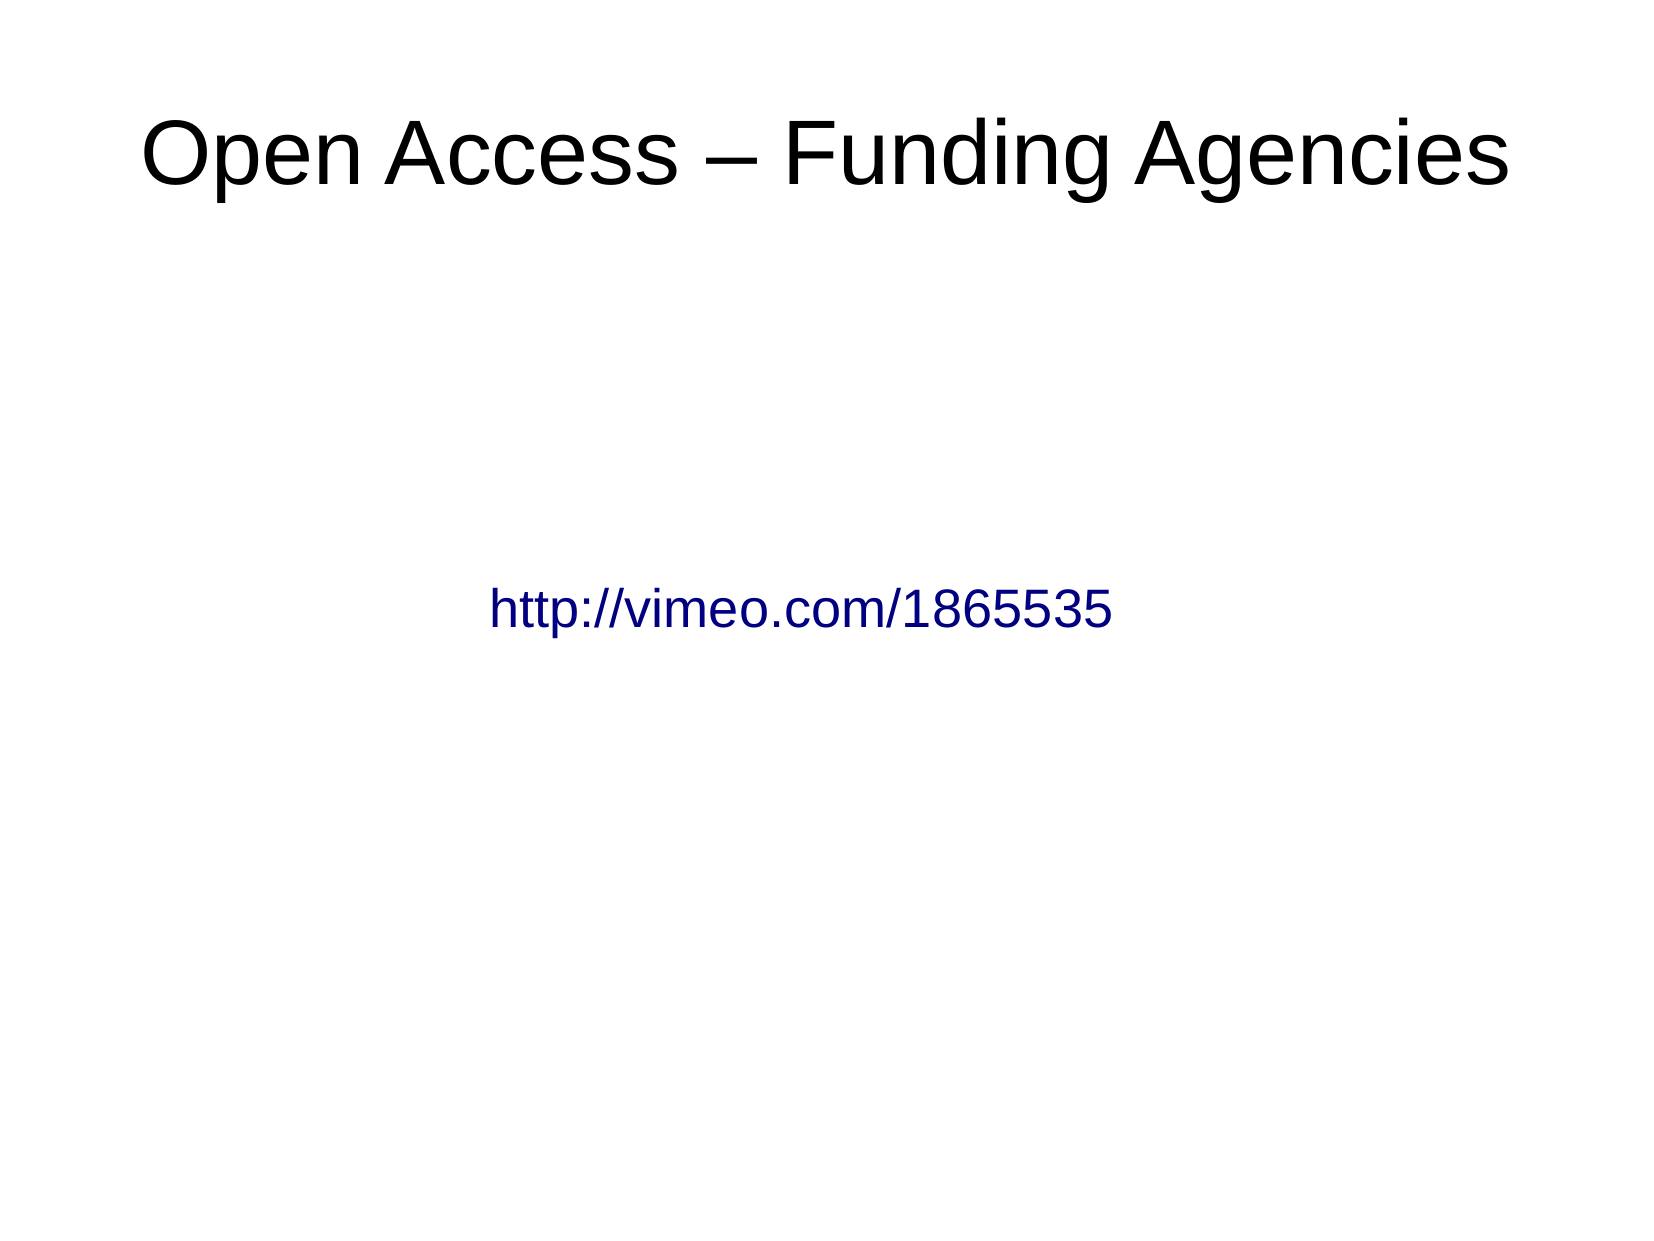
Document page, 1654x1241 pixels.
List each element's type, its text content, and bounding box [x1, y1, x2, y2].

title Open Access – Funding Agencies [82, 49, 1571, 257]
text_box http://vimeo.com/1865535 [290, 571, 1329, 647]
